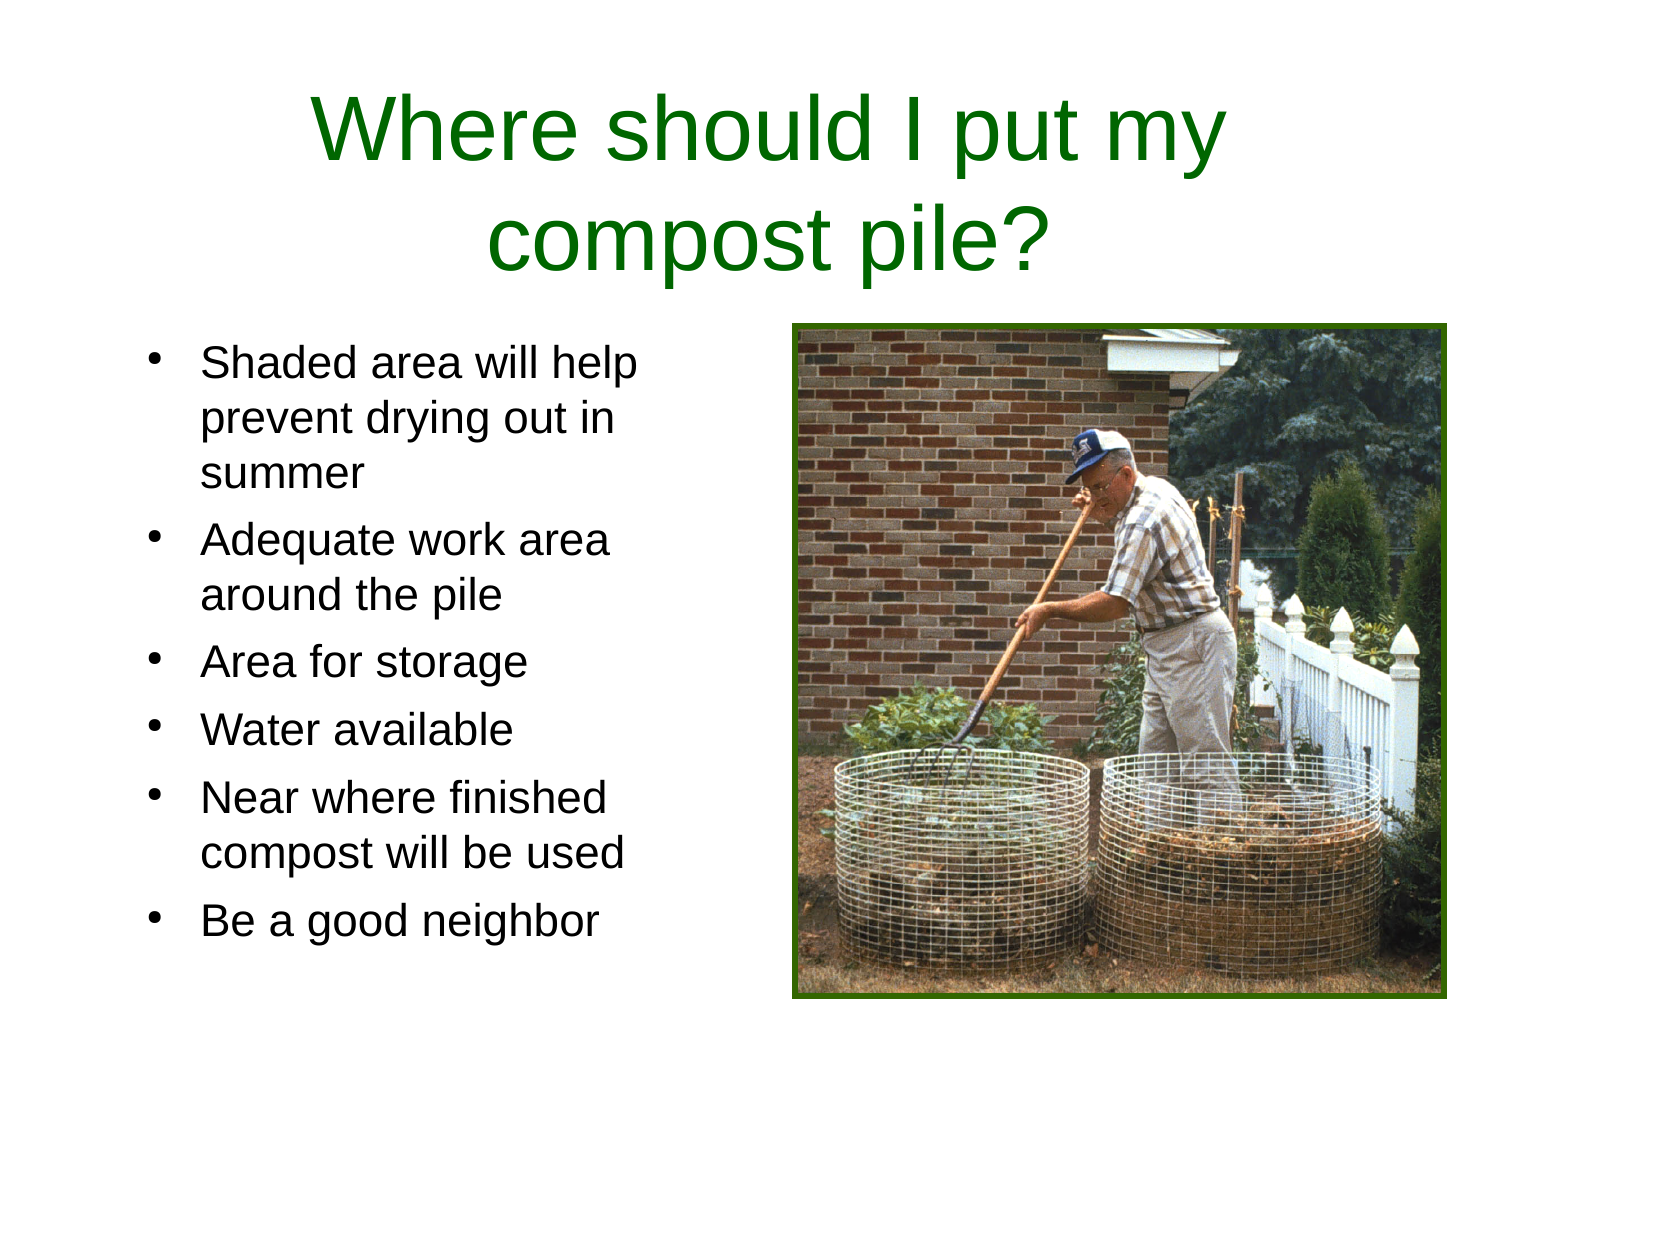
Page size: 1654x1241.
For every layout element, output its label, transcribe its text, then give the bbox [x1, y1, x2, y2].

picture [798, 329, 1442, 993]
list Shaded area will help prevent drying out in summer Adequate work area around the pile Area for storage Water available Near where finished compost will be used Be a good neighbor [114, 324, 775, 997]
title Where should I put my compost pile? [114, 69, 1390, 288]
